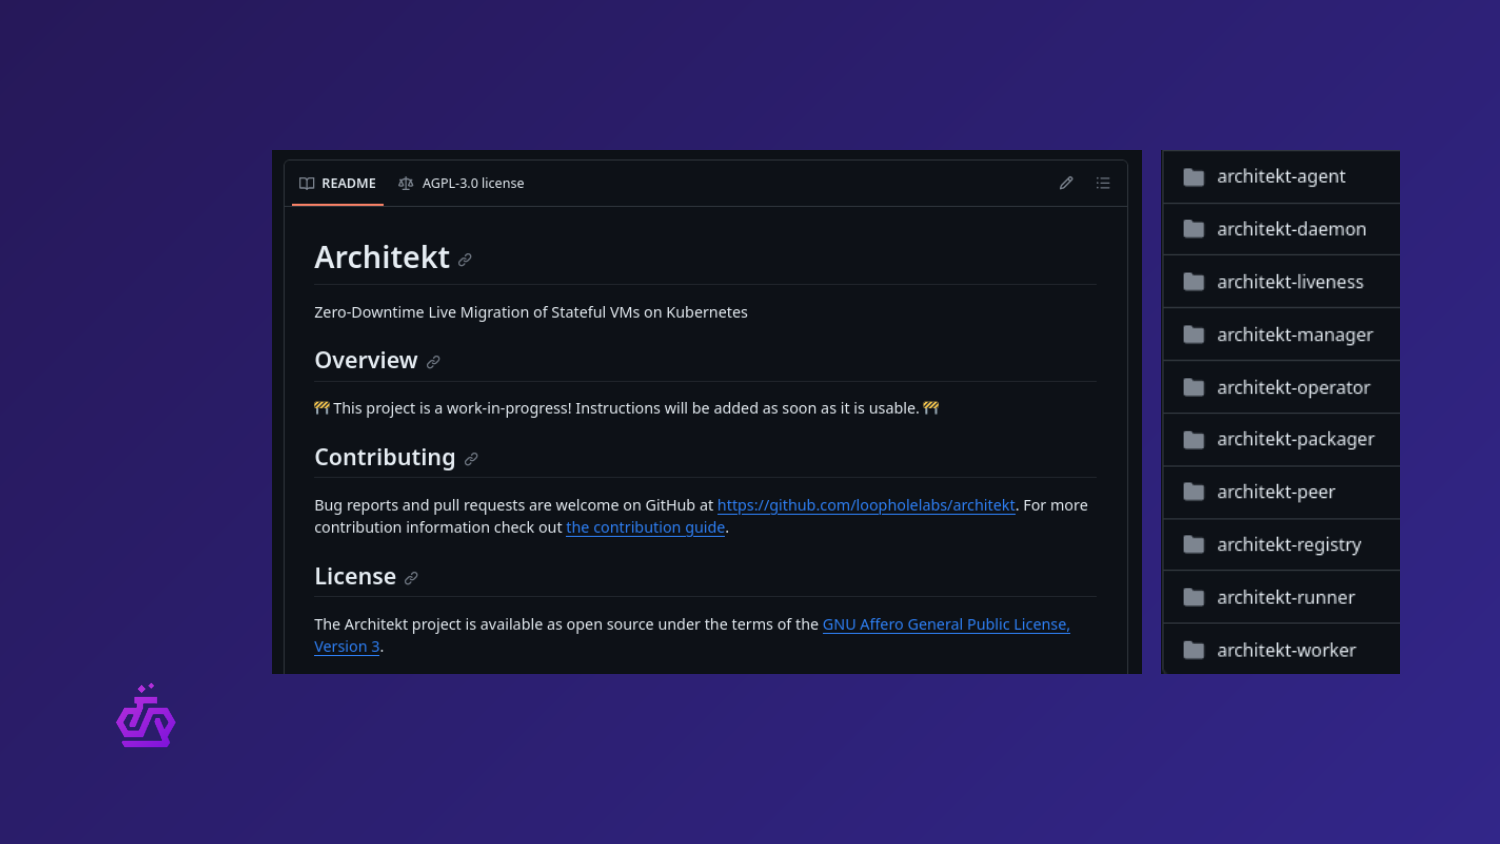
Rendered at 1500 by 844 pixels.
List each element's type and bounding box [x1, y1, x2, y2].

picture [96, 661, 188, 773]
picture [1161, 150, 1400, 674]
picture [272, 150, 1142, 674]
